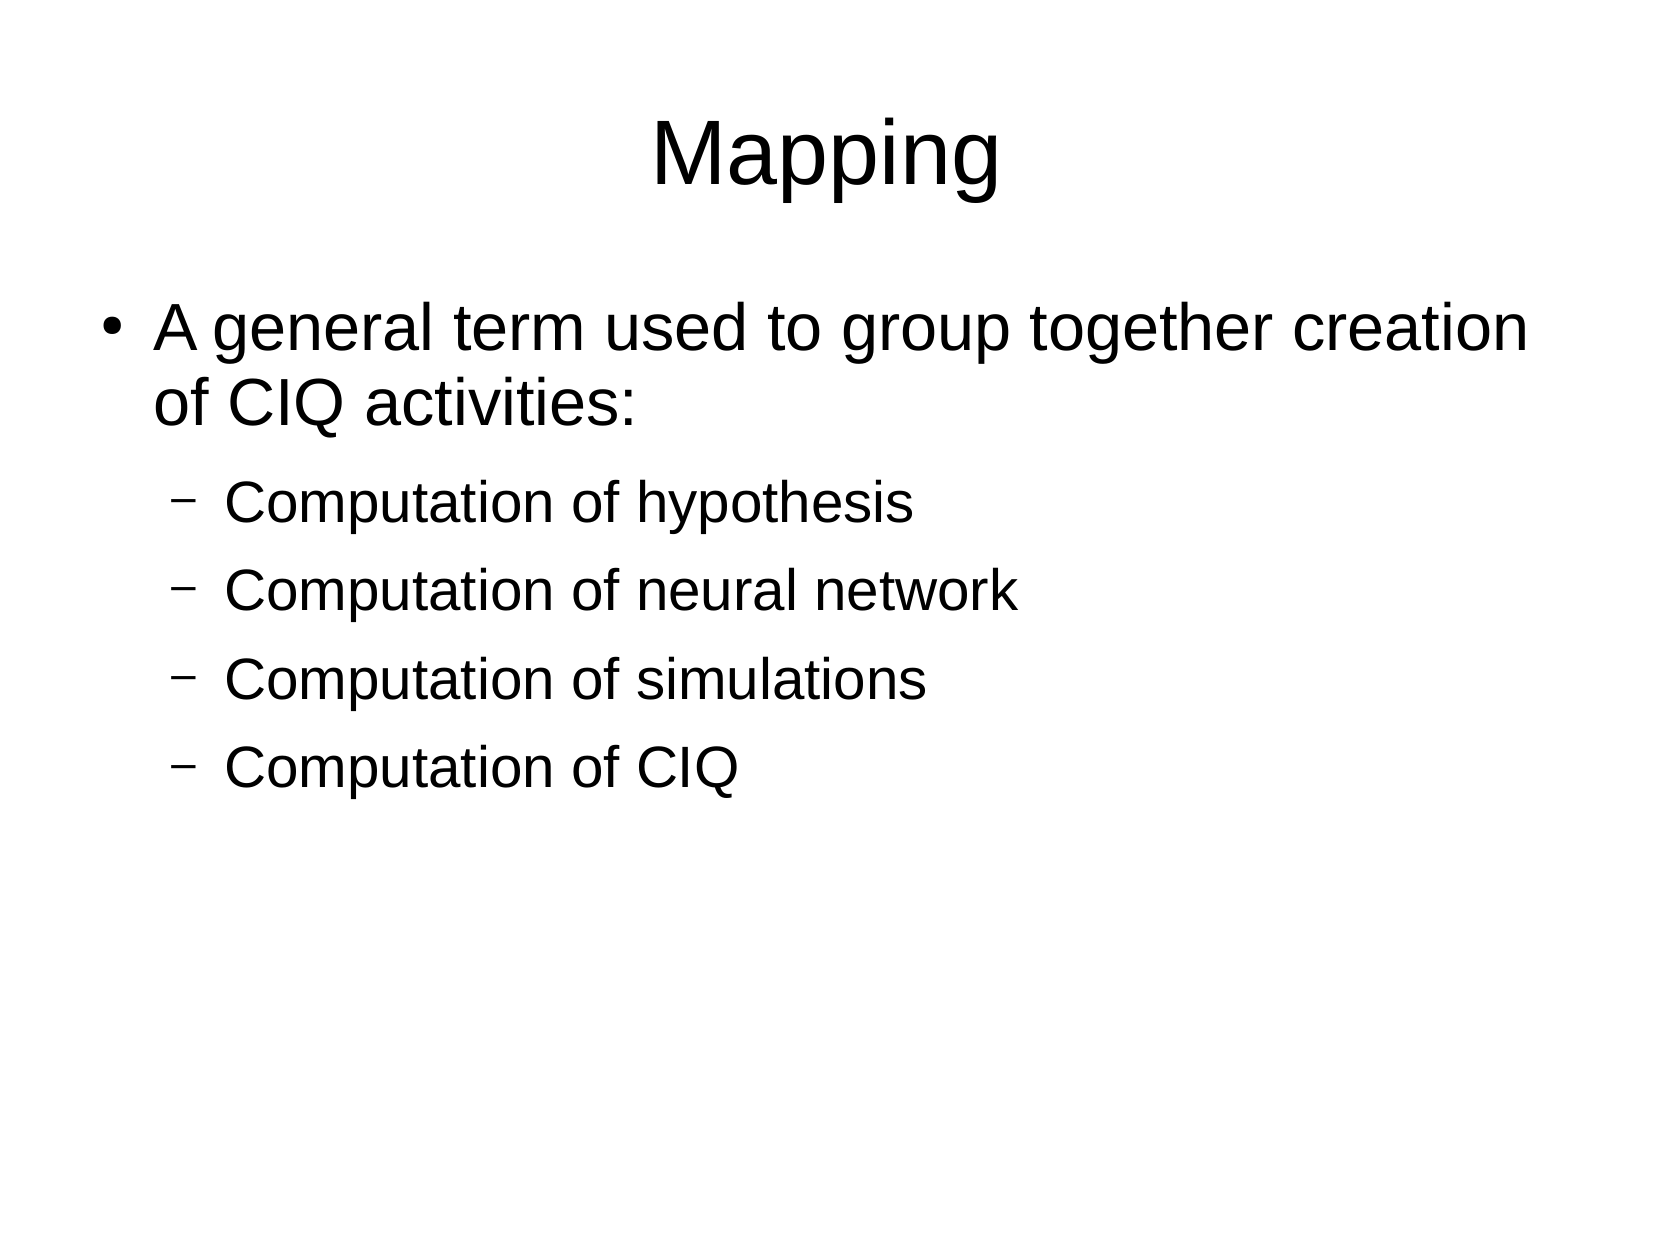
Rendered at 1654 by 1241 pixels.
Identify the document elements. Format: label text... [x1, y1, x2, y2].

title Mapping [82, 49, 1571, 257]
list A general term used to group together creation of CIQ activities: Computation of hypothesis Computation of neural network Computation of simulations Computation of CIQ [82, 290, 1571, 1010]
